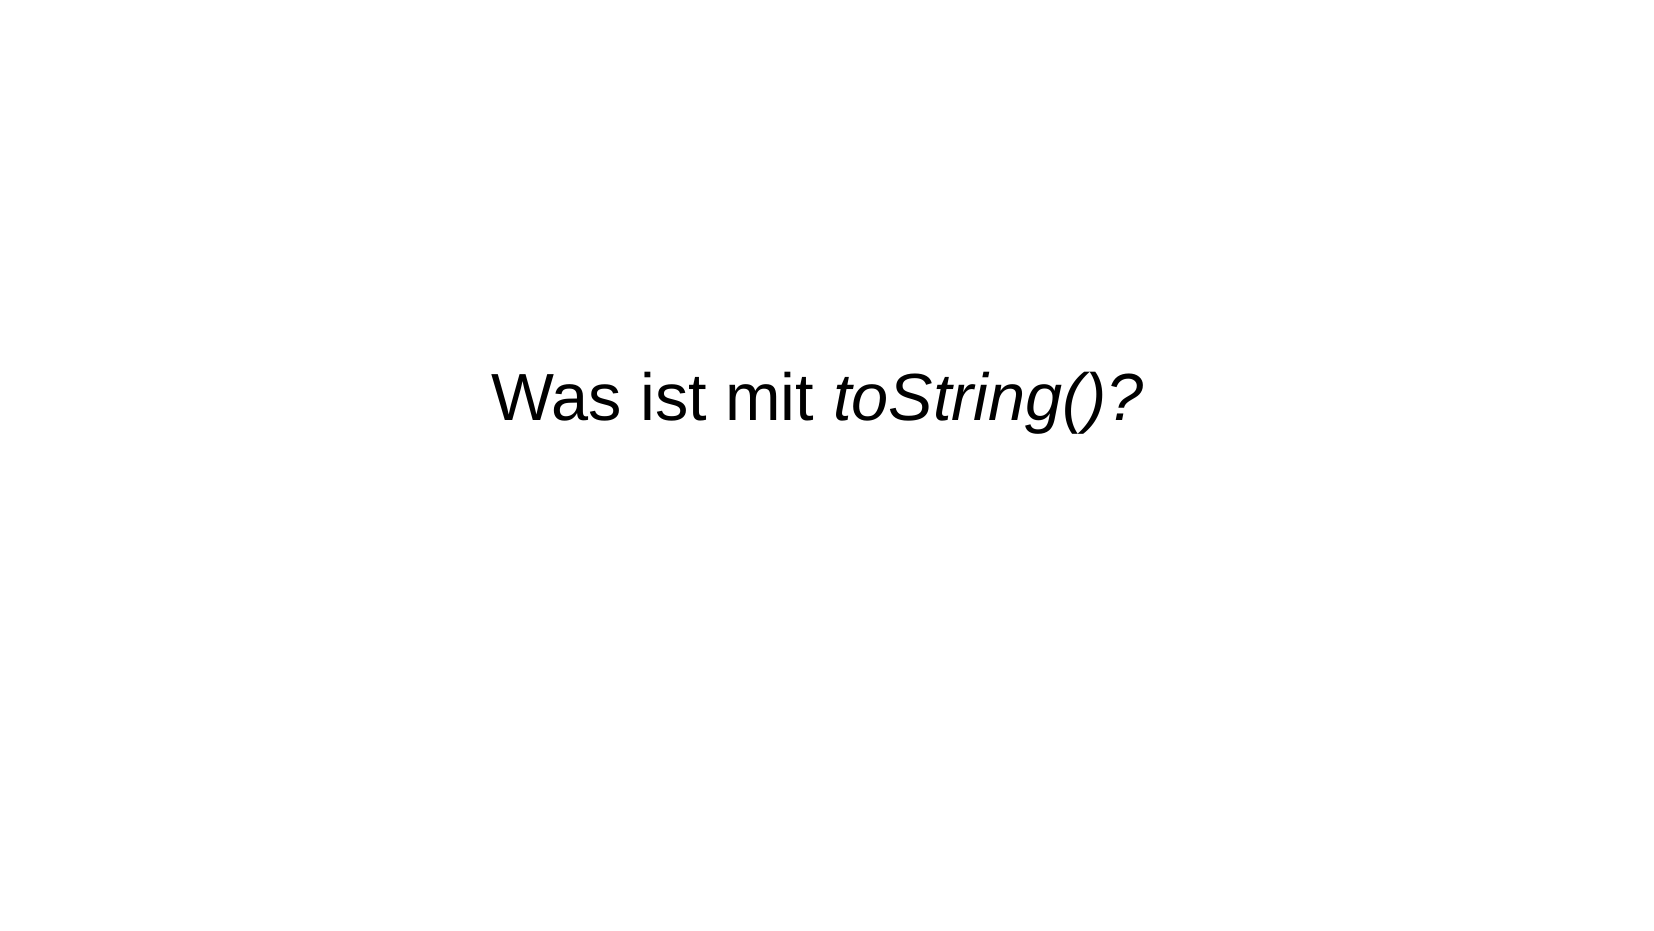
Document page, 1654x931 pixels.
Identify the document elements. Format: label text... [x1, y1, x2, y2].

subtitle Was ist mit toString()? [82, 37, 1571, 757]
